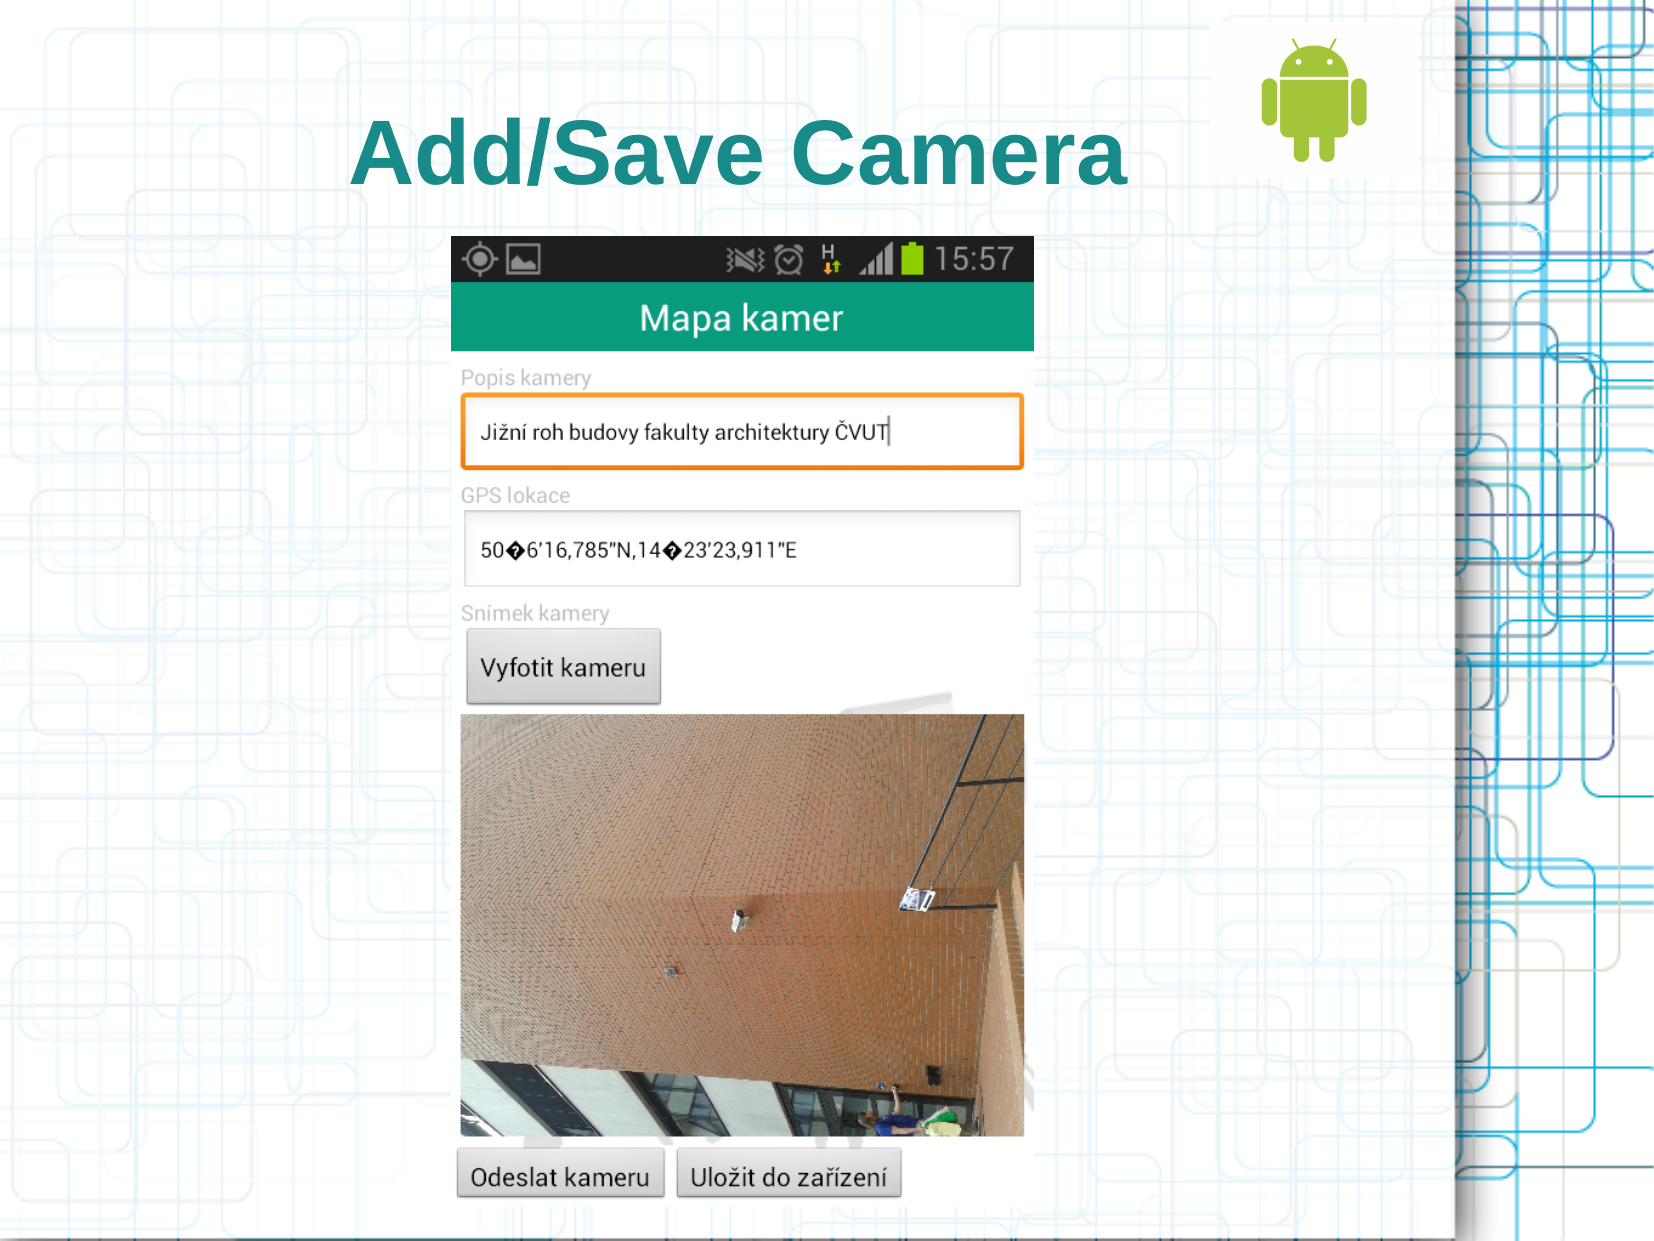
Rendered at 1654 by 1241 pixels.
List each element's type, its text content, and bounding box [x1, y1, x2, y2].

picture [0, 0, 1654, 1241]
title Add/Save Camera [59, 49, 1418, 257]
